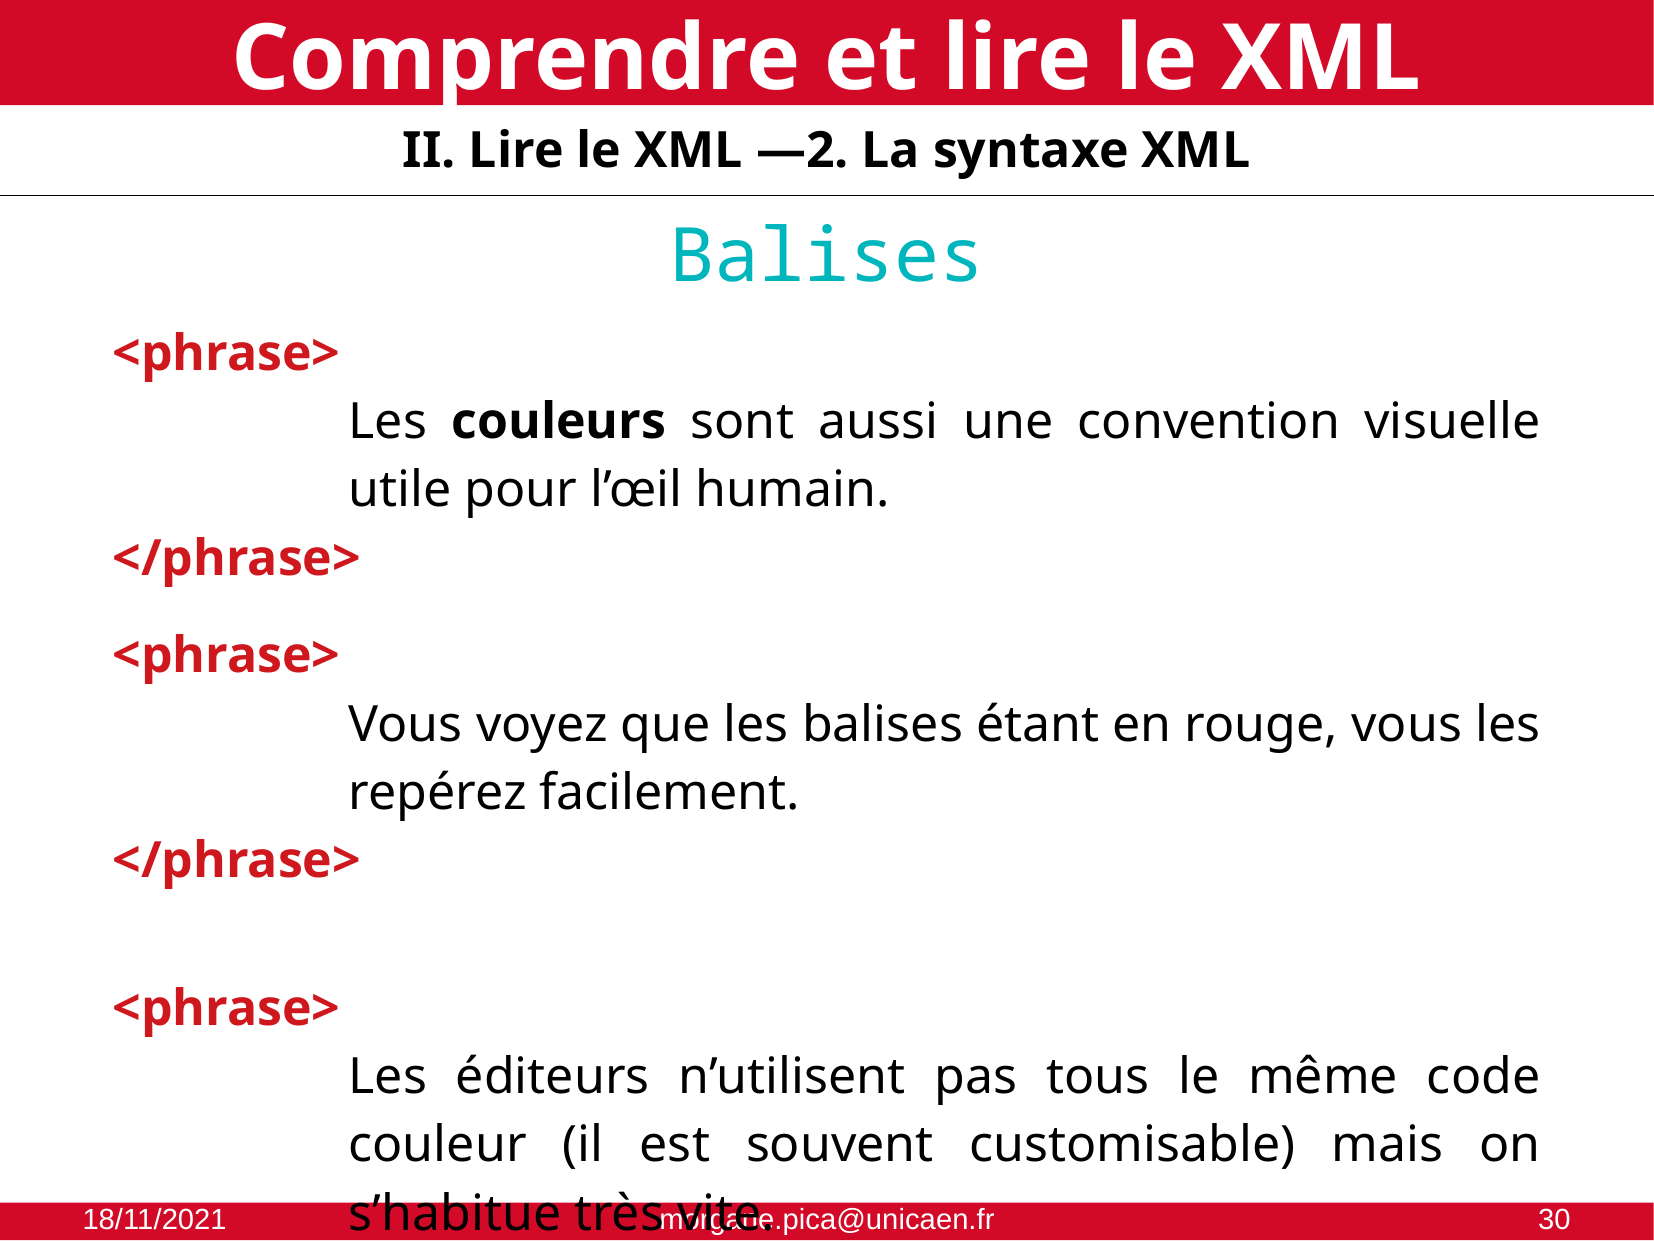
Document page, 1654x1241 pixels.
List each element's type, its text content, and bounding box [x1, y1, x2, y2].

text_box <phrase> Les couleurs sont aussi une convention visuelle utile pour l’œil humain. </phrase> <phrase> Vous voyez que les balises étant en rouge, vous les repérez facilement. </phrase> <phrase> Les éditeurs n’utilisent pas tous le même code couleur (il est souvent customisable) mais on s’habitue très vite. </phrase> [97, 309, 1556, 1147]
title Comprendre et lire le XML [0, 0, 1654, 106]
title II. Lire le XML —2. La syntaxe XML [0, 106, 1654, 191]
text_box Balises [161, 193, 1493, 284]
